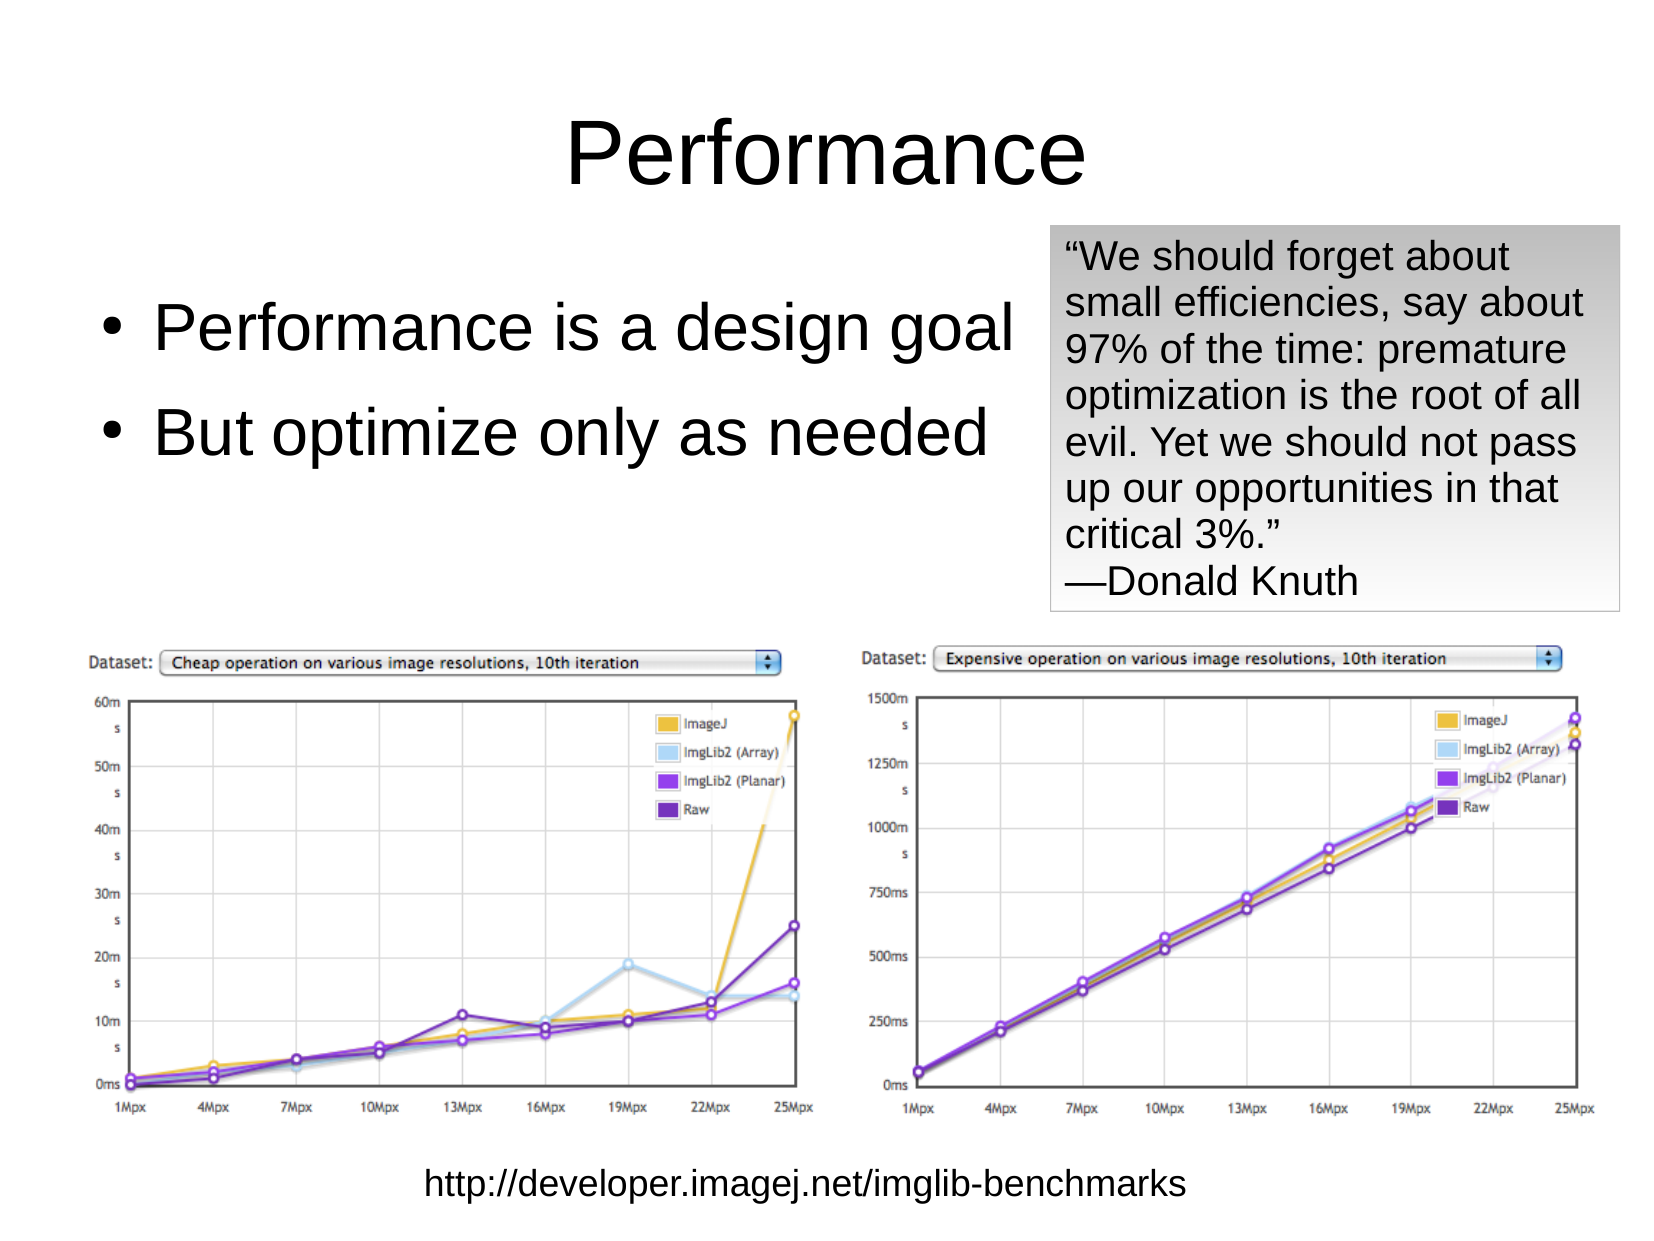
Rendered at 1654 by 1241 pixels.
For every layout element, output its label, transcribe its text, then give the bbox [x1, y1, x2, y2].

picture [75, 640, 826, 1126]
list Performance is a design goal But optimize only as needed [82, 290, 1571, 1109]
picture [855, 634, 1606, 1126]
text_box http://developer.imagej.net/imglib-benchmarks [409, 1155, 1246, 1212]
title Performance [82, 49, 1571, 257]
text_box “We should forget about small efficiencies, say about 97% of the time: premature optimization is the root of all evil. Yet we should not pass up our opportunities in that critical 3%.” —Donald Knuth [1050, 225, 1621, 612]
